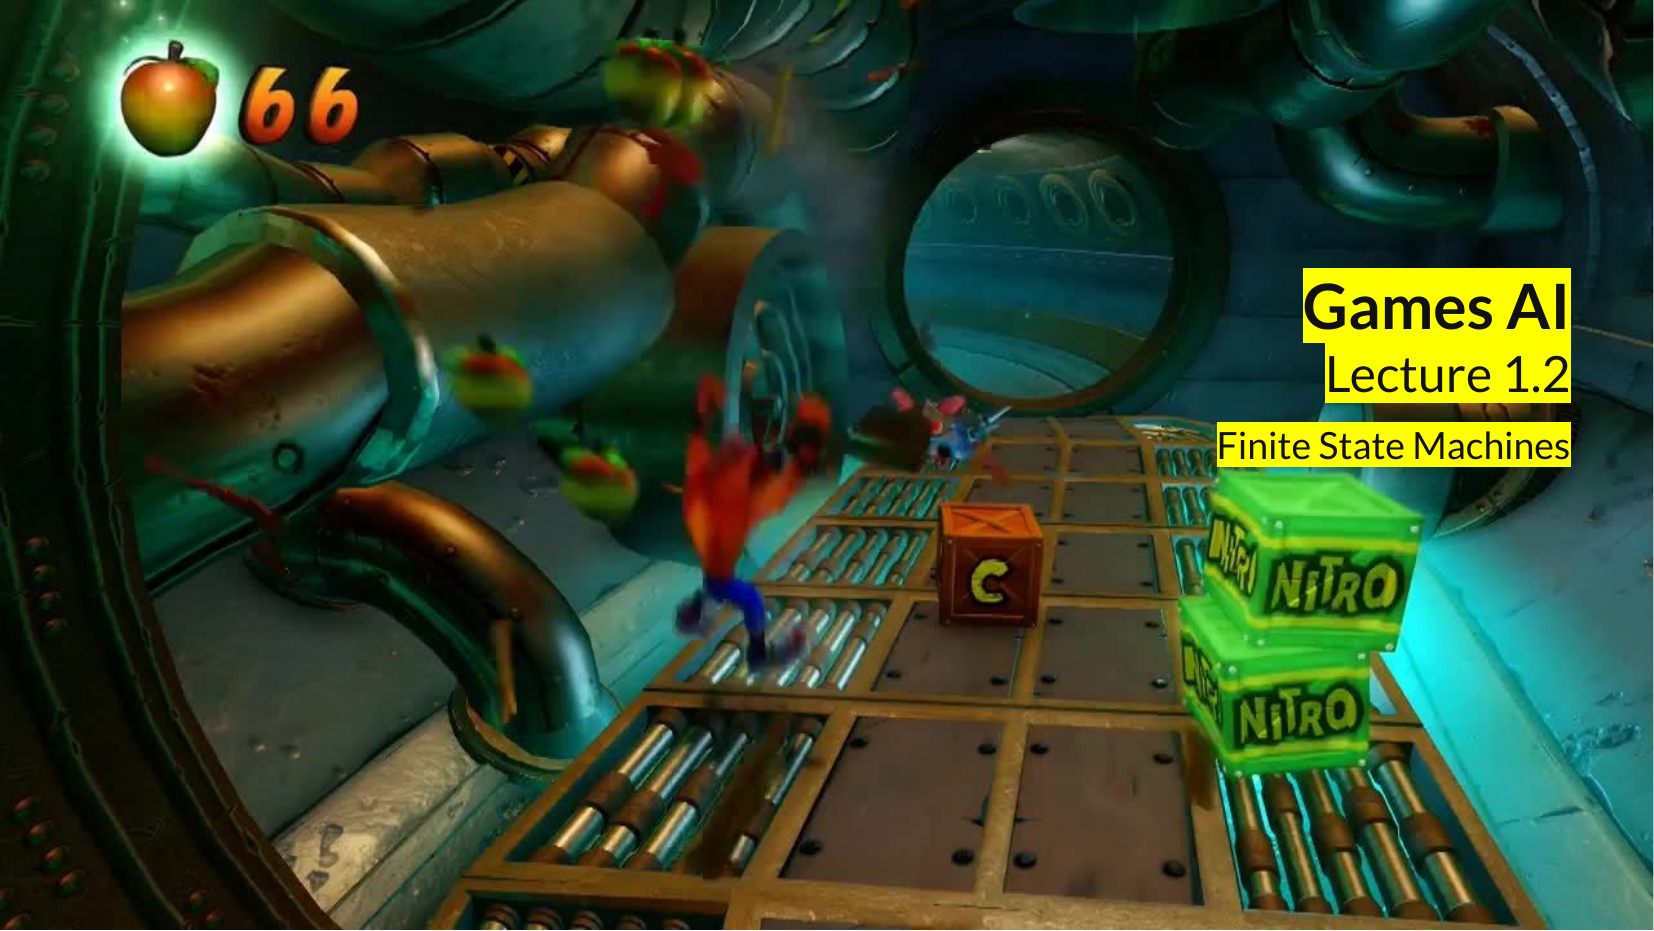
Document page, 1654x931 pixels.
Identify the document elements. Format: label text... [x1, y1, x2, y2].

subtitle Games AI Lecture 1.2 Finite State Machines [82, 123, 1571, 741]
picture [0, 0, 1654, 931]
